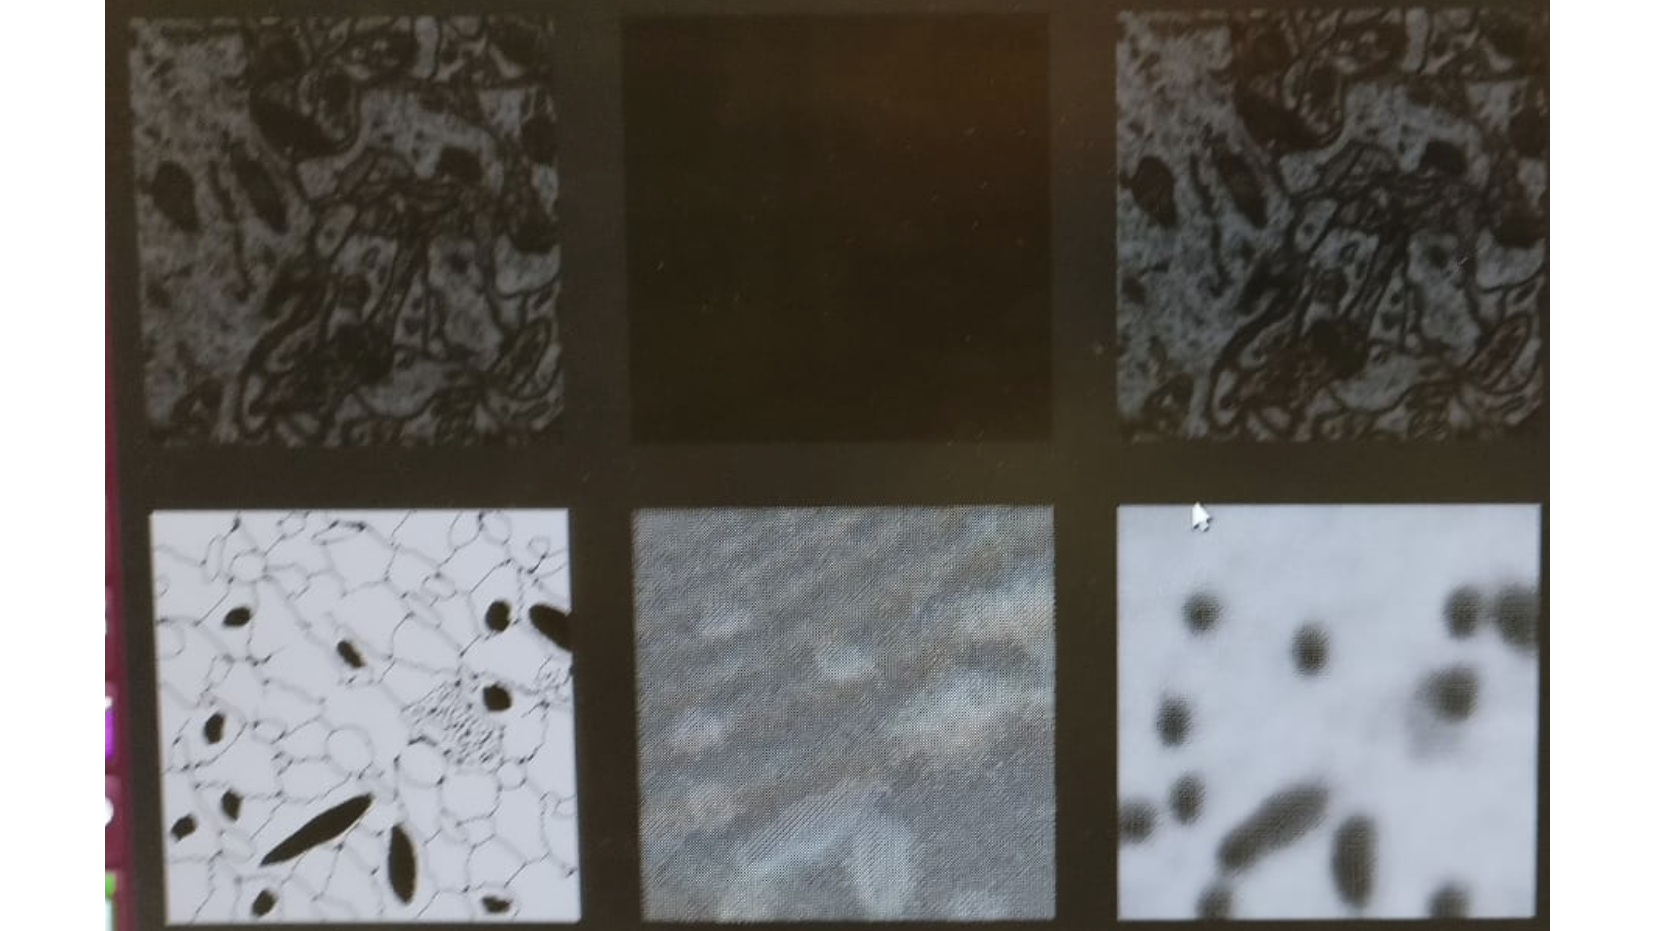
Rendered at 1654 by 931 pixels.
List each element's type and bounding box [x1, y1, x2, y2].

picture [105, 0, 1550, 931]
